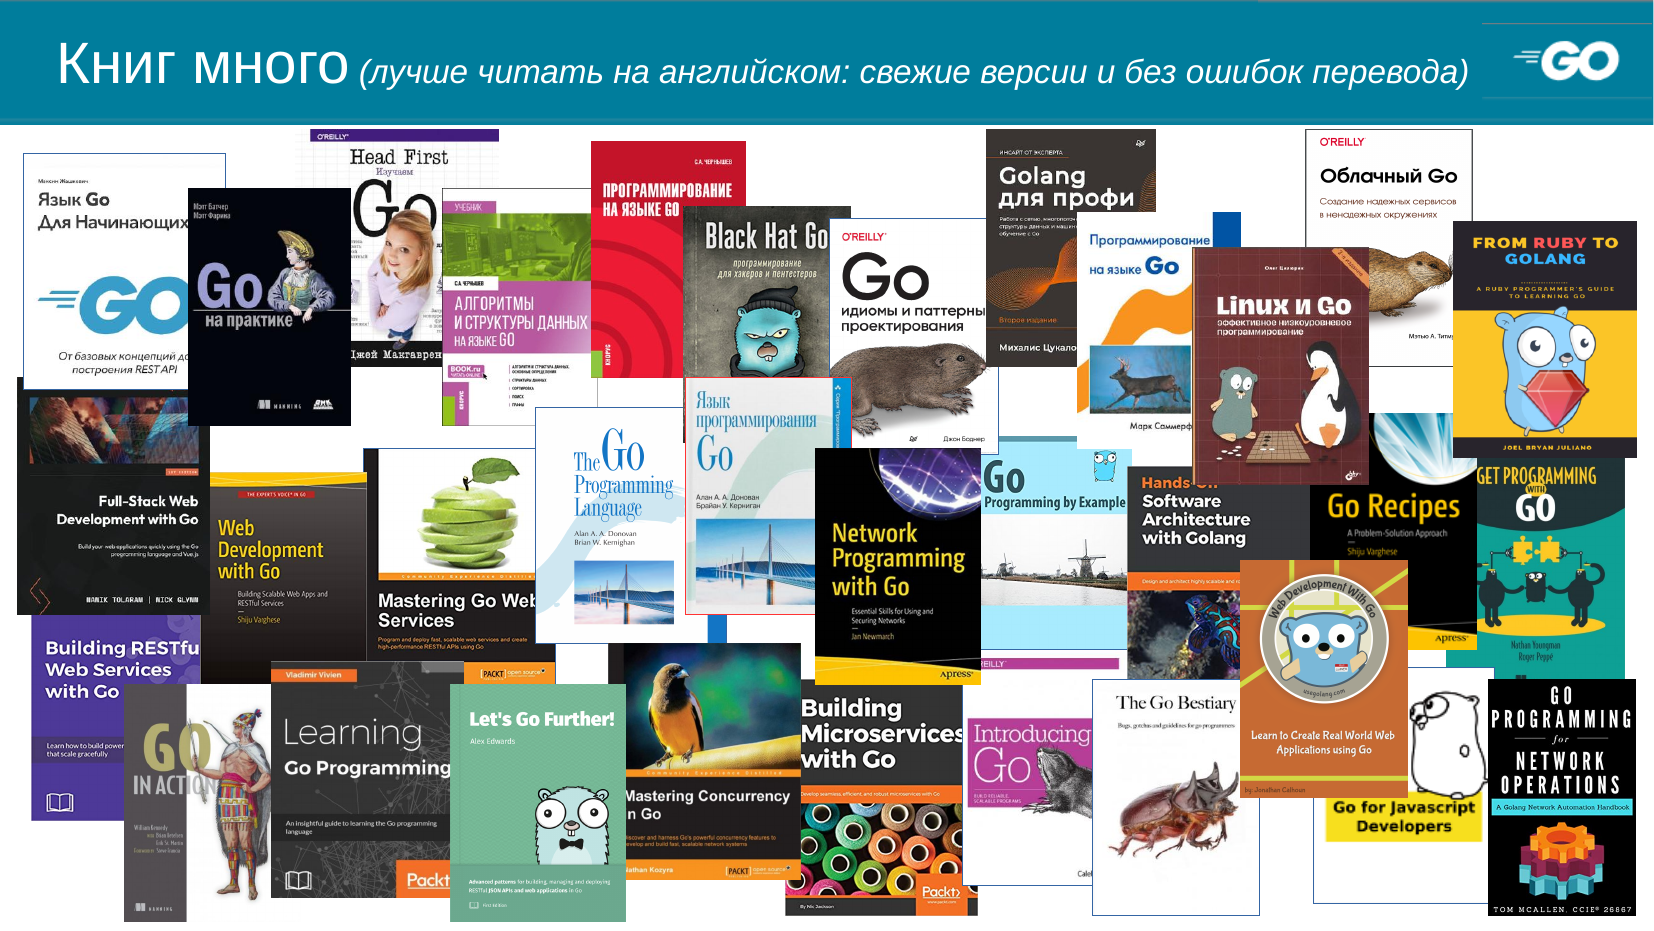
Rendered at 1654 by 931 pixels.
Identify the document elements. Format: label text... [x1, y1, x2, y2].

picture [1542, 41, 1619, 81]
picture [17, 129, 1637, 922]
text_box Книг много (лучше читать на английском: свежие версии и без ошибок перевода) [41, 23, 1495, 104]
